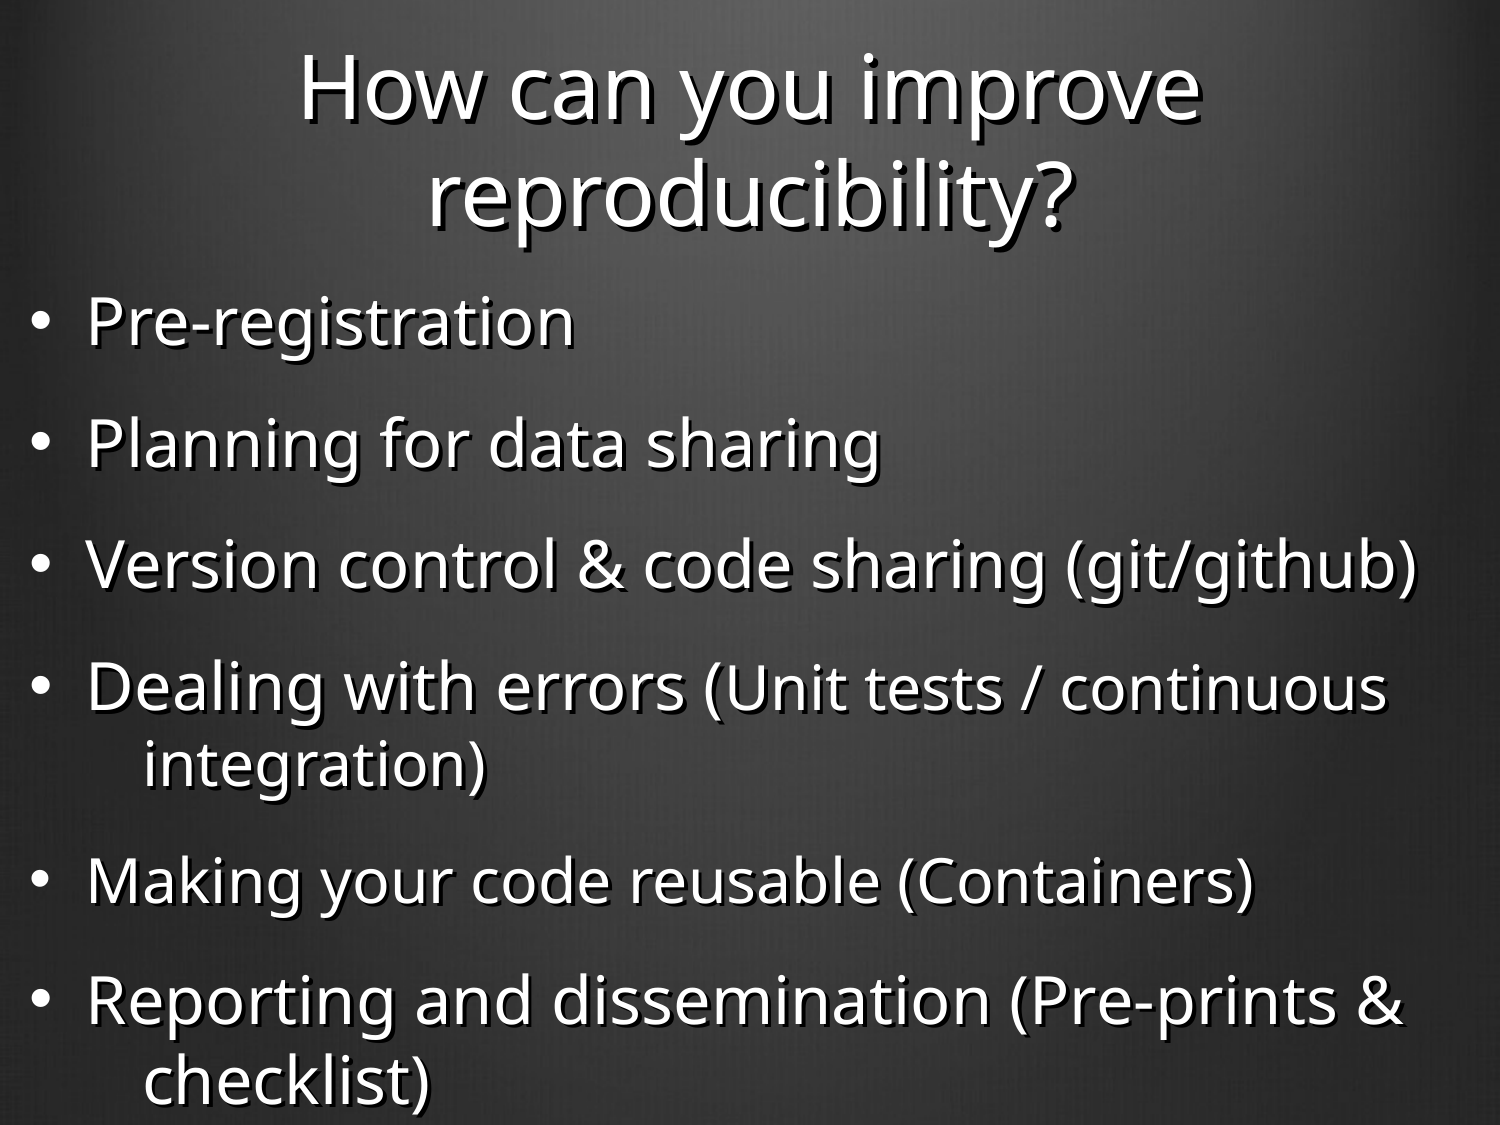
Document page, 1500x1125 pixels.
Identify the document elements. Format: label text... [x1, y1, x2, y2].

list Pre-registration Planning for data sharing Version control & code sharing (git/github) Dealing with errors (Unit tests / continuous integration) Making your code reusable (Containers) Reporting and dissemination (Pre-prints & checklist) [14, 271, 1500, 1125]
title How can you improve reproducibility? [112, 19, 1388, 255]
